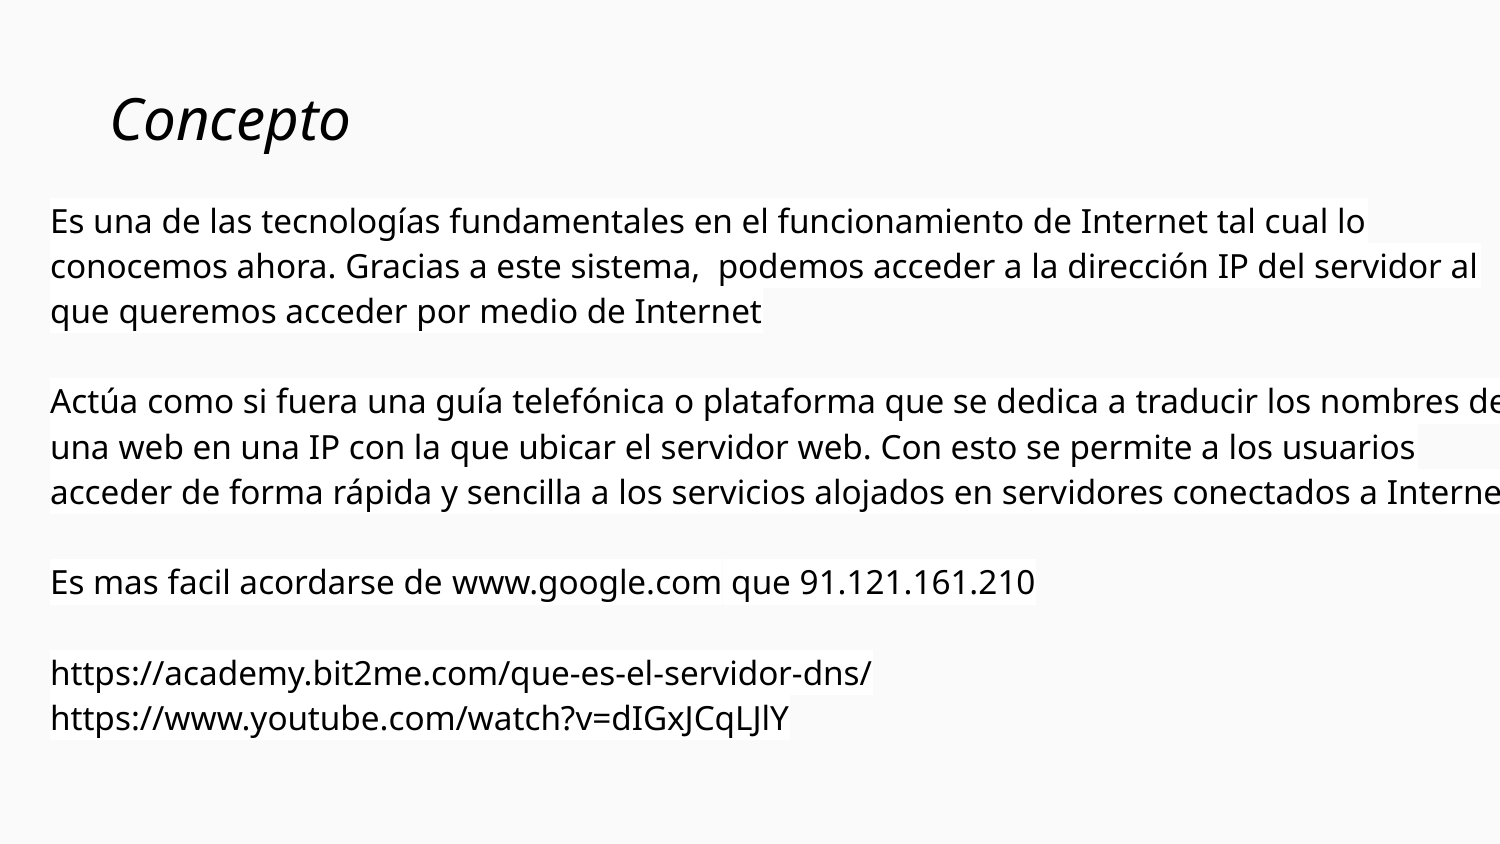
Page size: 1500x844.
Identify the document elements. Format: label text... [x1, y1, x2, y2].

text_box Es una de las tecnologías fundamentales en el funcionamiento de Internet tal cual lo conocemos ahora. Gracias a este sistema, podemos acceder a la dirección IP del servidor al que queremos acceder por medio de Internet Actúa como si fuera una guía telefónica o plataforma que se dedica a traducir los nombres de una web en una IP con la que ubicar el servidor web. Con esto se permite a los usuarios acceder de forma rápida y sencilla a los servicios alojados en servidores conectados a Internet Es mas facil acordarse de www.google.com que 91.121.161.210 https://academy.bit2me.com/que-es-el-servidor-dns/ https://www.youtube.com/watch?v=dIGxJCqLJlY [35, 190, 1500, 745]
text_box Concepto [94, 70, 401, 154]
